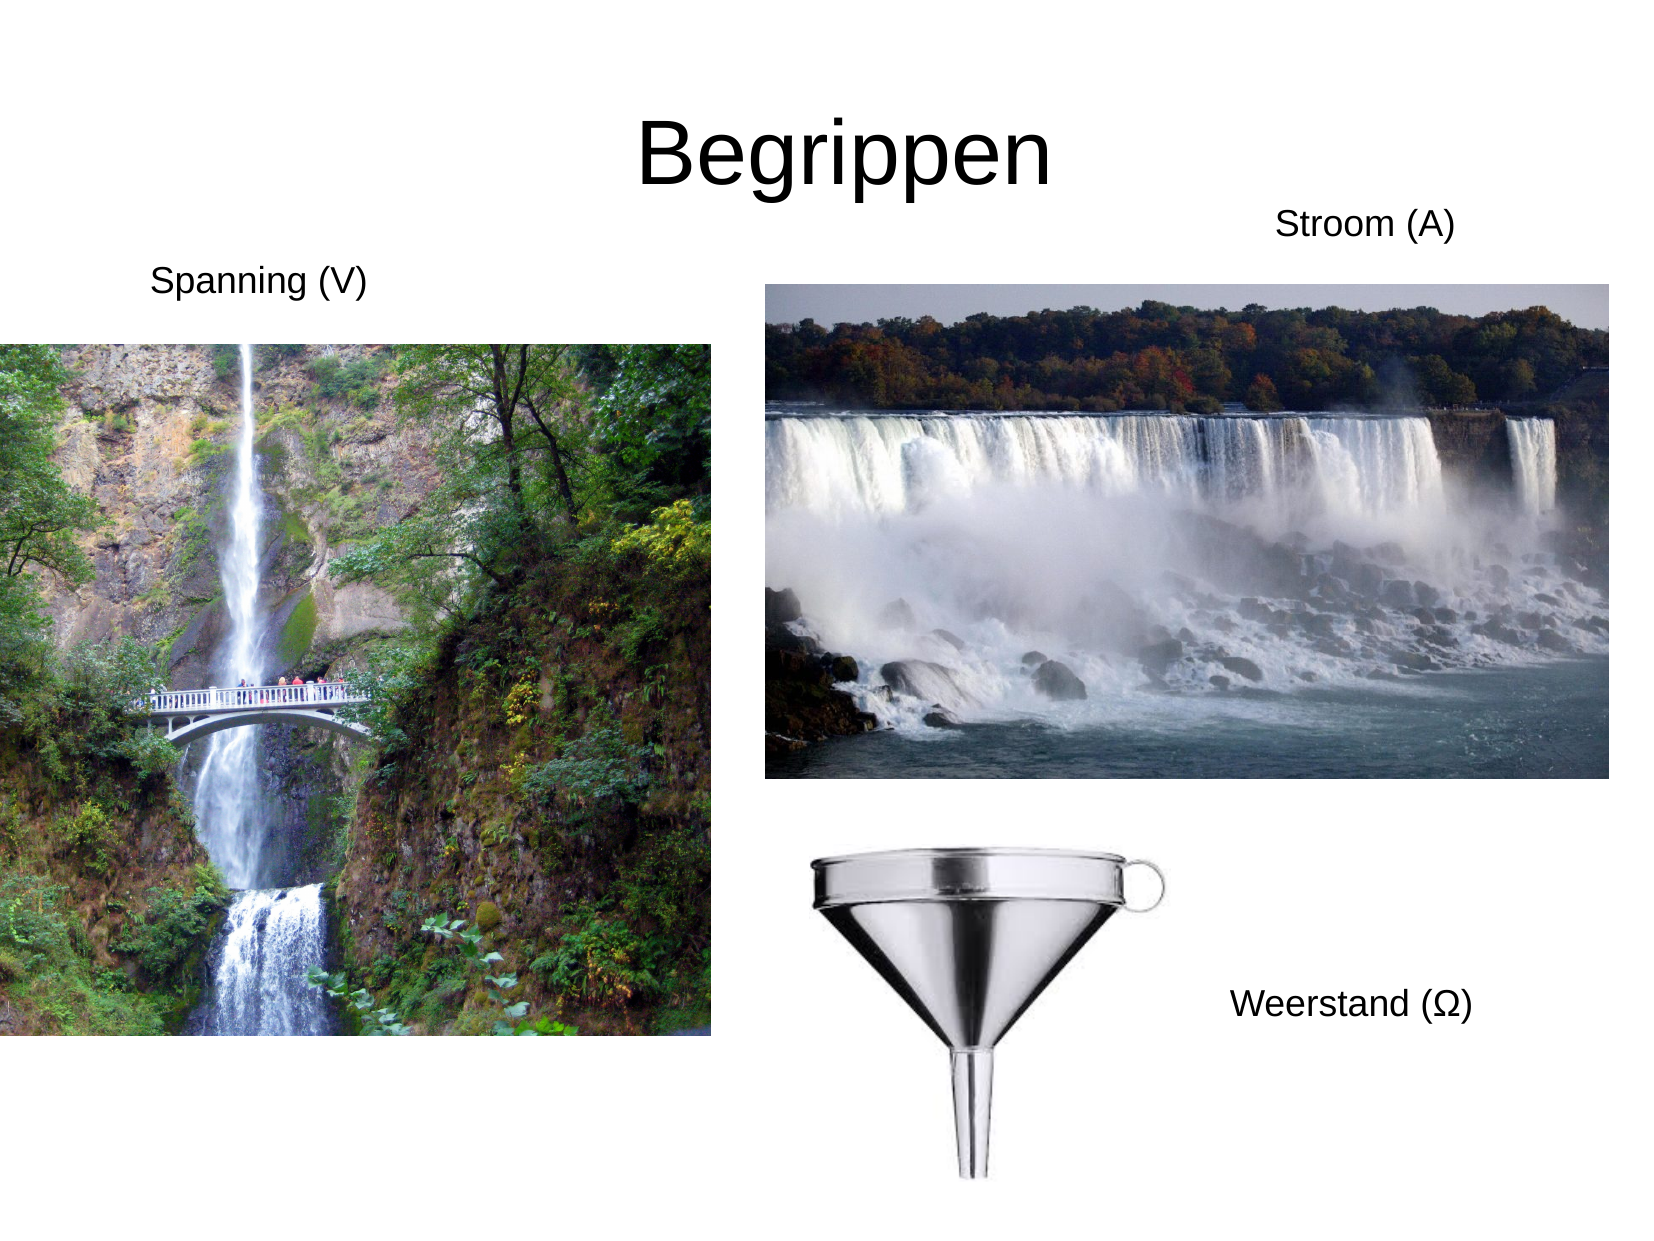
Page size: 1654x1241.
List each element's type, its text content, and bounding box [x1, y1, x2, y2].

picture [765, 284, 1609, 779]
picture [809, 844, 1171, 1186]
text_box Weerstand (Ω) [1215, 975, 1546, 1032]
text_box Spanning (V) [135, 251, 541, 309]
title Begrippen [82, 49, 1571, 257]
picture [0, 344, 711, 1036]
text_box Stroom (A) [1260, 195, 1586, 271]
